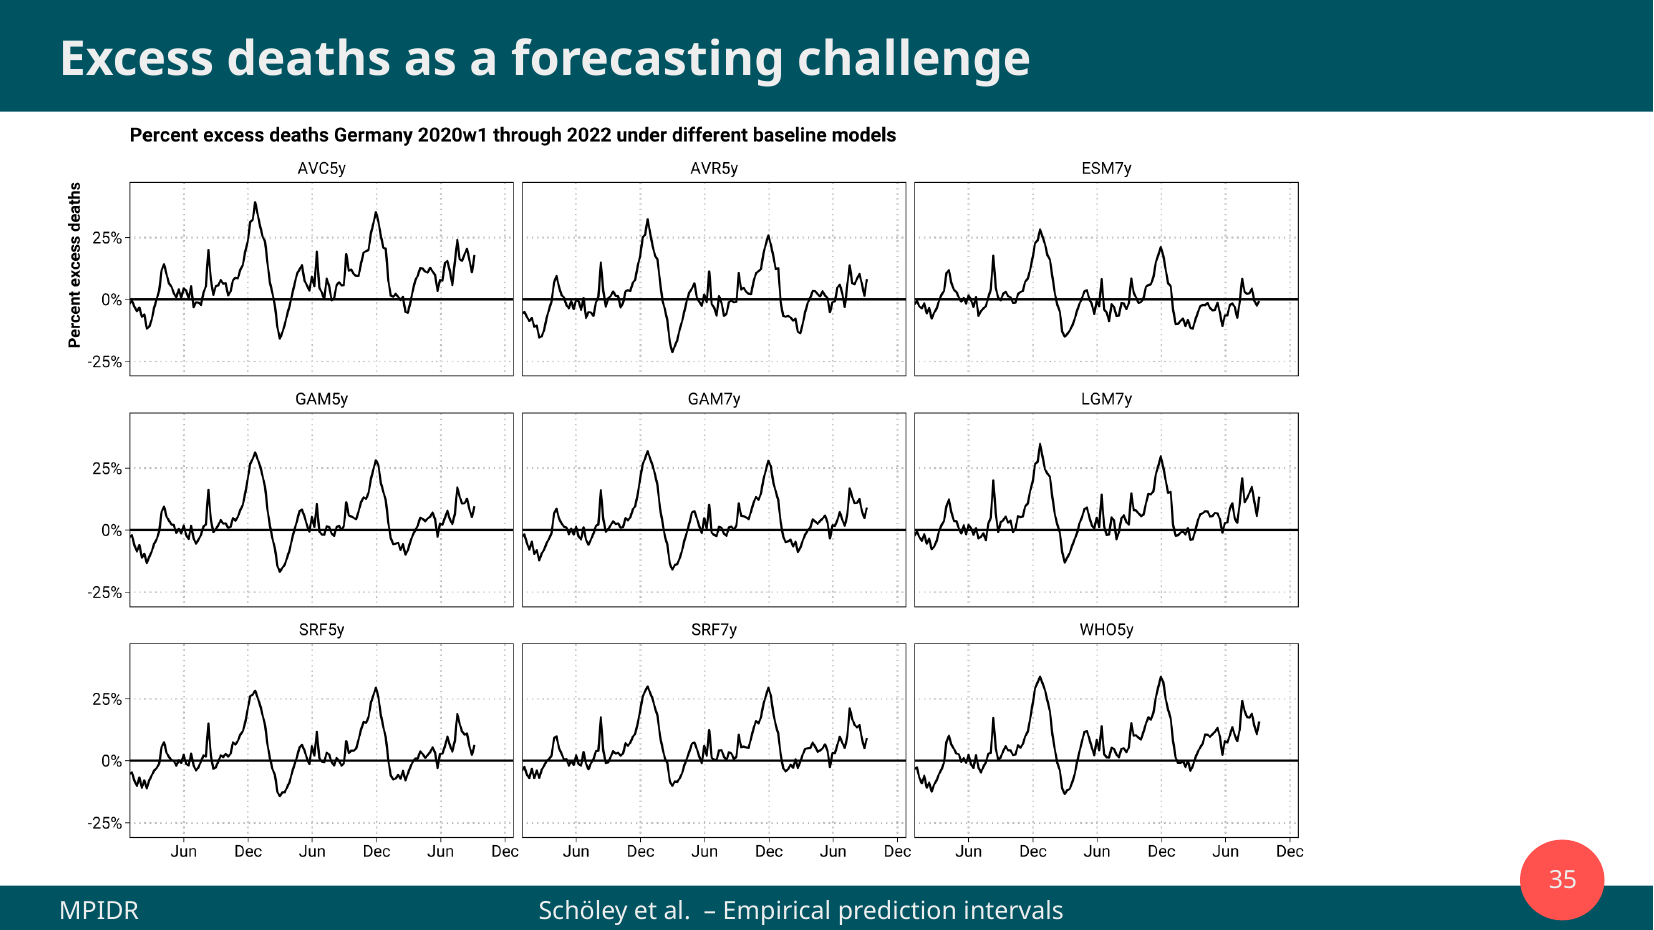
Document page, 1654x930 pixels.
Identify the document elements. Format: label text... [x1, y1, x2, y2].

title Excess deaths as a forecasting challenge [58, 0, 1594, 117]
picture [60, 120, 1306, 868]
